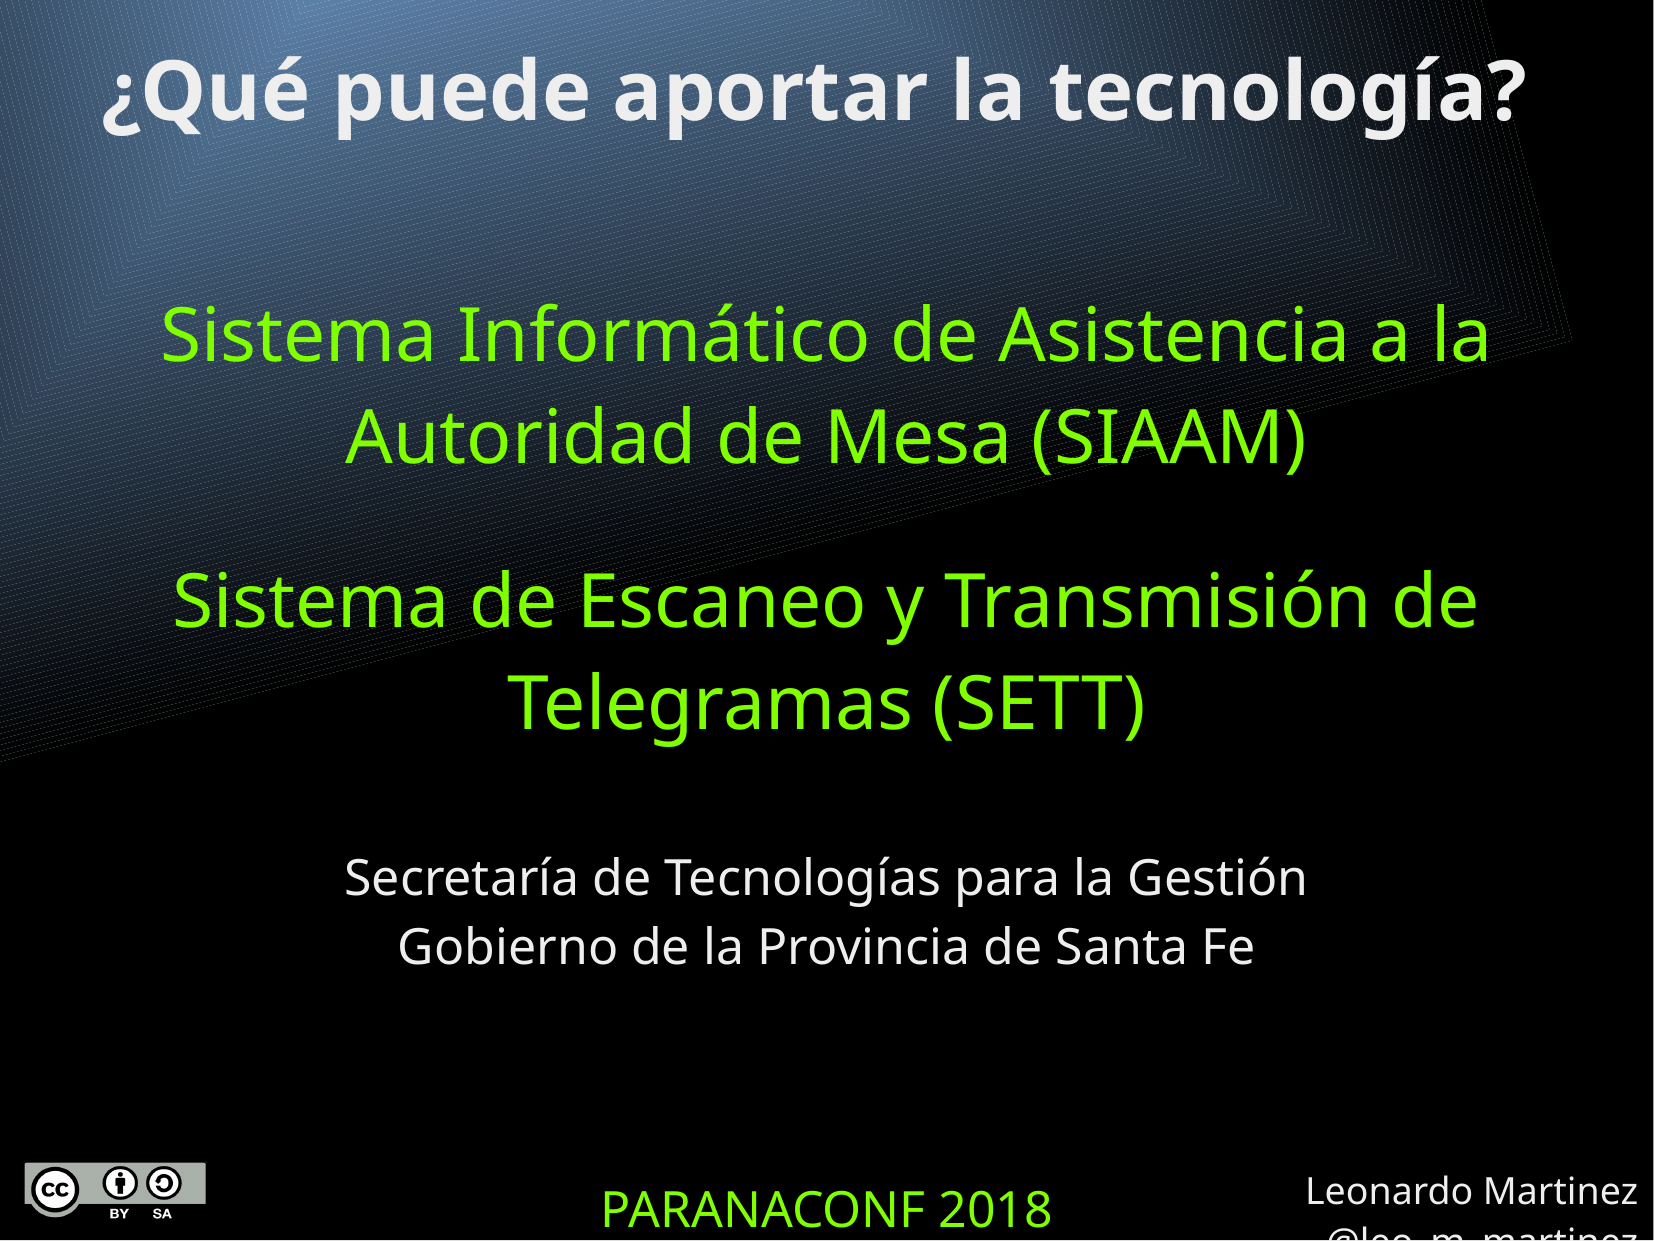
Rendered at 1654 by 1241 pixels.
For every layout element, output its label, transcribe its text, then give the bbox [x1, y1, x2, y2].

text_box Sistema Informático de Asistencia a la Autoridad de Mesa (SIAAM) [124, 273, 1530, 439]
title ¿Qué puede aportar la tecnología? [23, 29, 1607, 148]
text_box Secretaría de Tecnologías para la Gestión Gobierno de la Provincia de Santa Fe [124, 834, 1530, 967]
title PARANACONF 2018 [563, 1187, 1090, 1229]
text_box Leonardo Martinez @leo_m_martinez [1204, 1157, 1654, 1241]
picture [23, 1161, 207, 1222]
text_box Sistema de Escaneo y Transmisión de Telegramas (SETT) [124, 539, 1530, 705]
